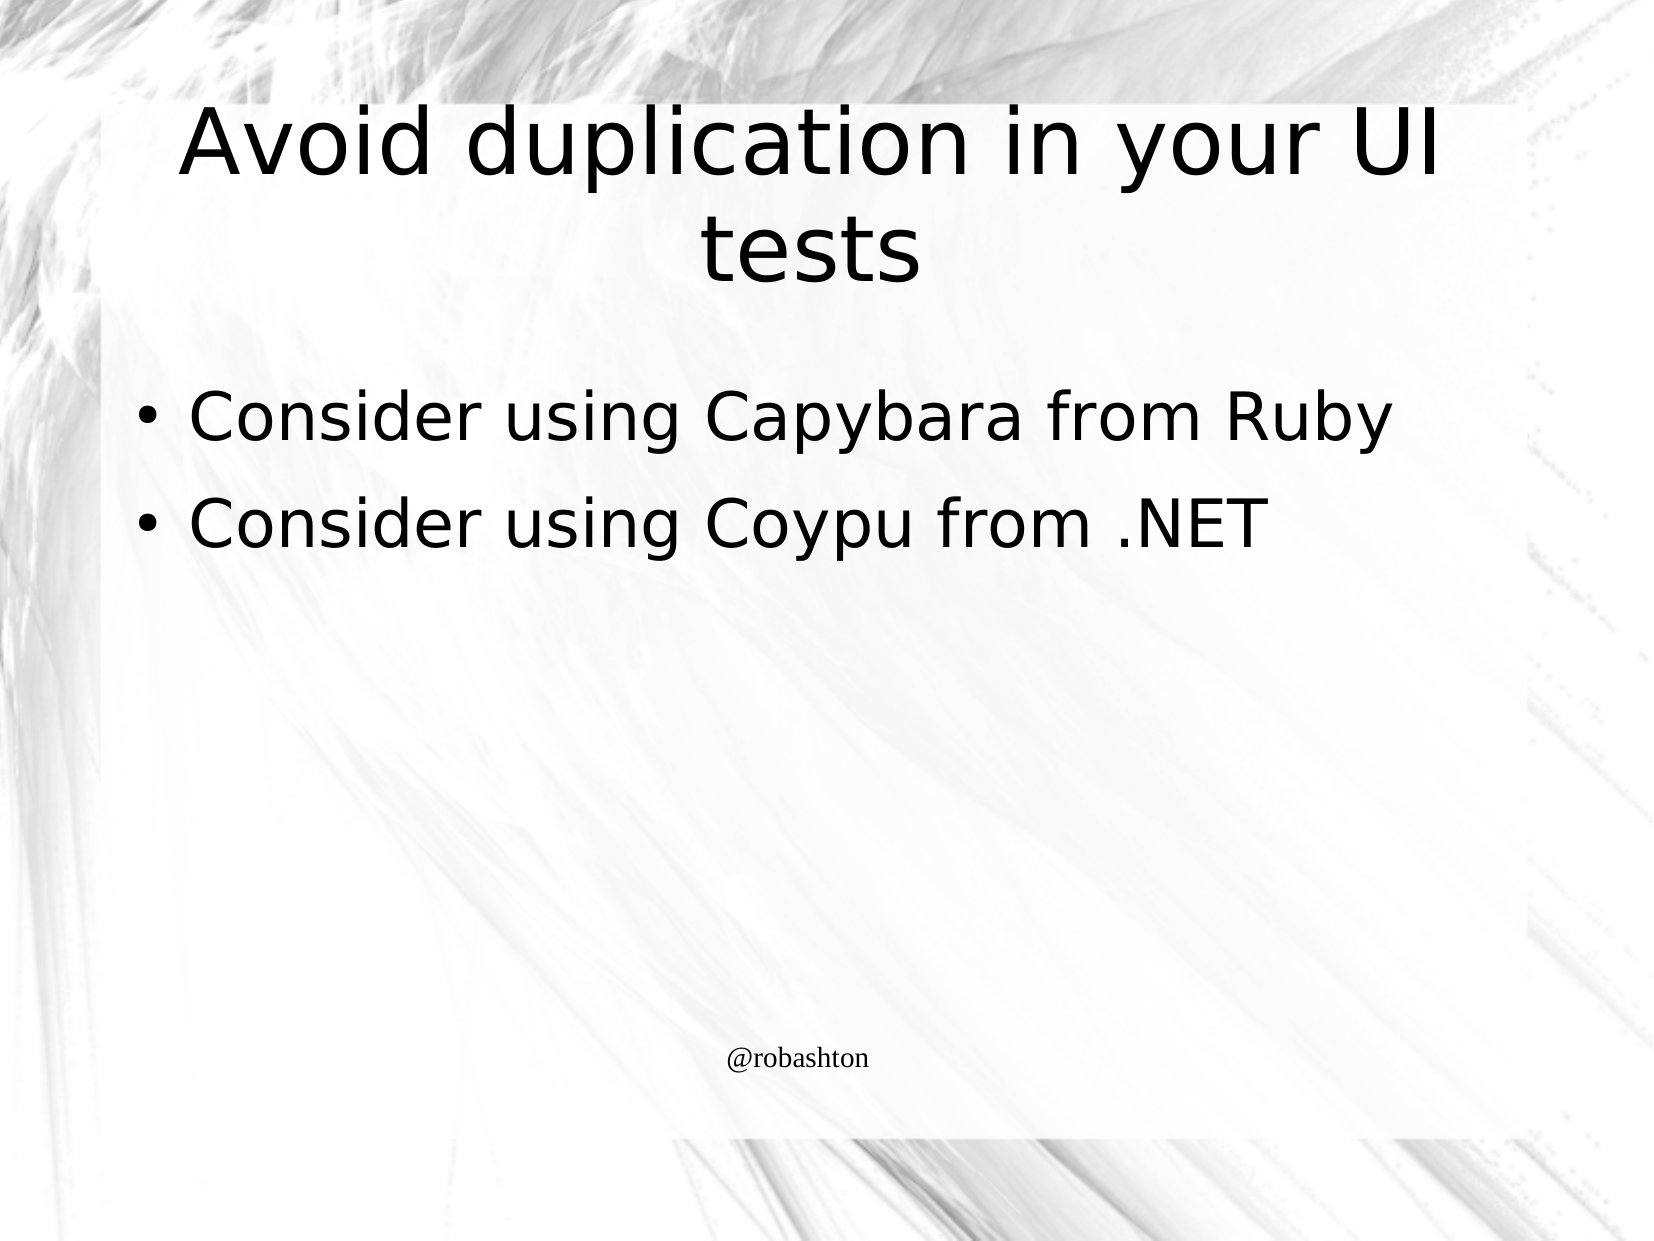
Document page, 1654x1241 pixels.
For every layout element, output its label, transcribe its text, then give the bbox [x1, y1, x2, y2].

list Consider using Capybara from Ruby Consider using Coypu from .NET [118, 377, 1571, 1098]
picture [0, 0, 1654, 1241]
title Avoid duplication in your UI tests [118, 89, 1506, 304]
